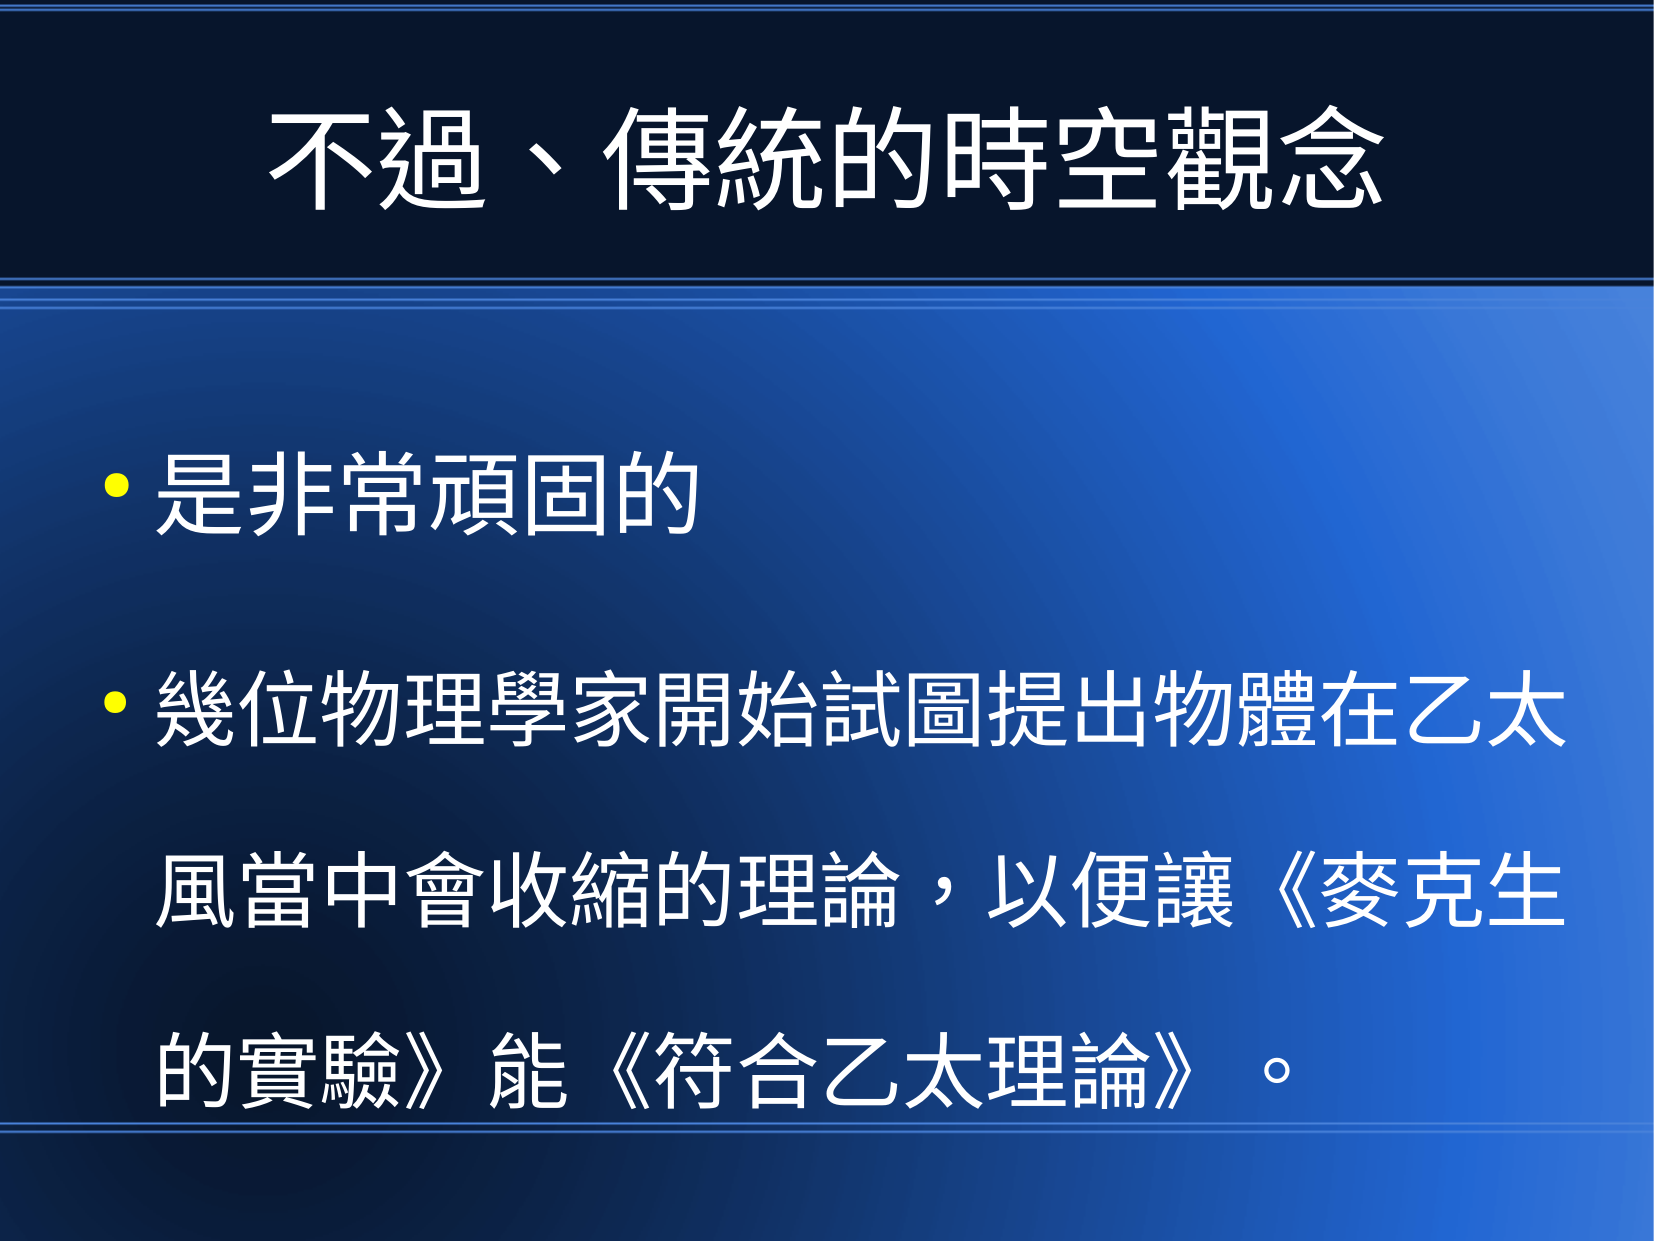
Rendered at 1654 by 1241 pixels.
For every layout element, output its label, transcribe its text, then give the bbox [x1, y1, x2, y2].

title 不過、傳統的時空觀念 [82, 49, 1571, 257]
list 是非常頑固的 幾位物理學家開始試圖提出物體在乙太風當中會收縮的理論，以便讓《麥克生的實驗》能《符合乙太理論》。 [82, 355, 1571, 1241]
picture [0, 0, 1654, 1241]
